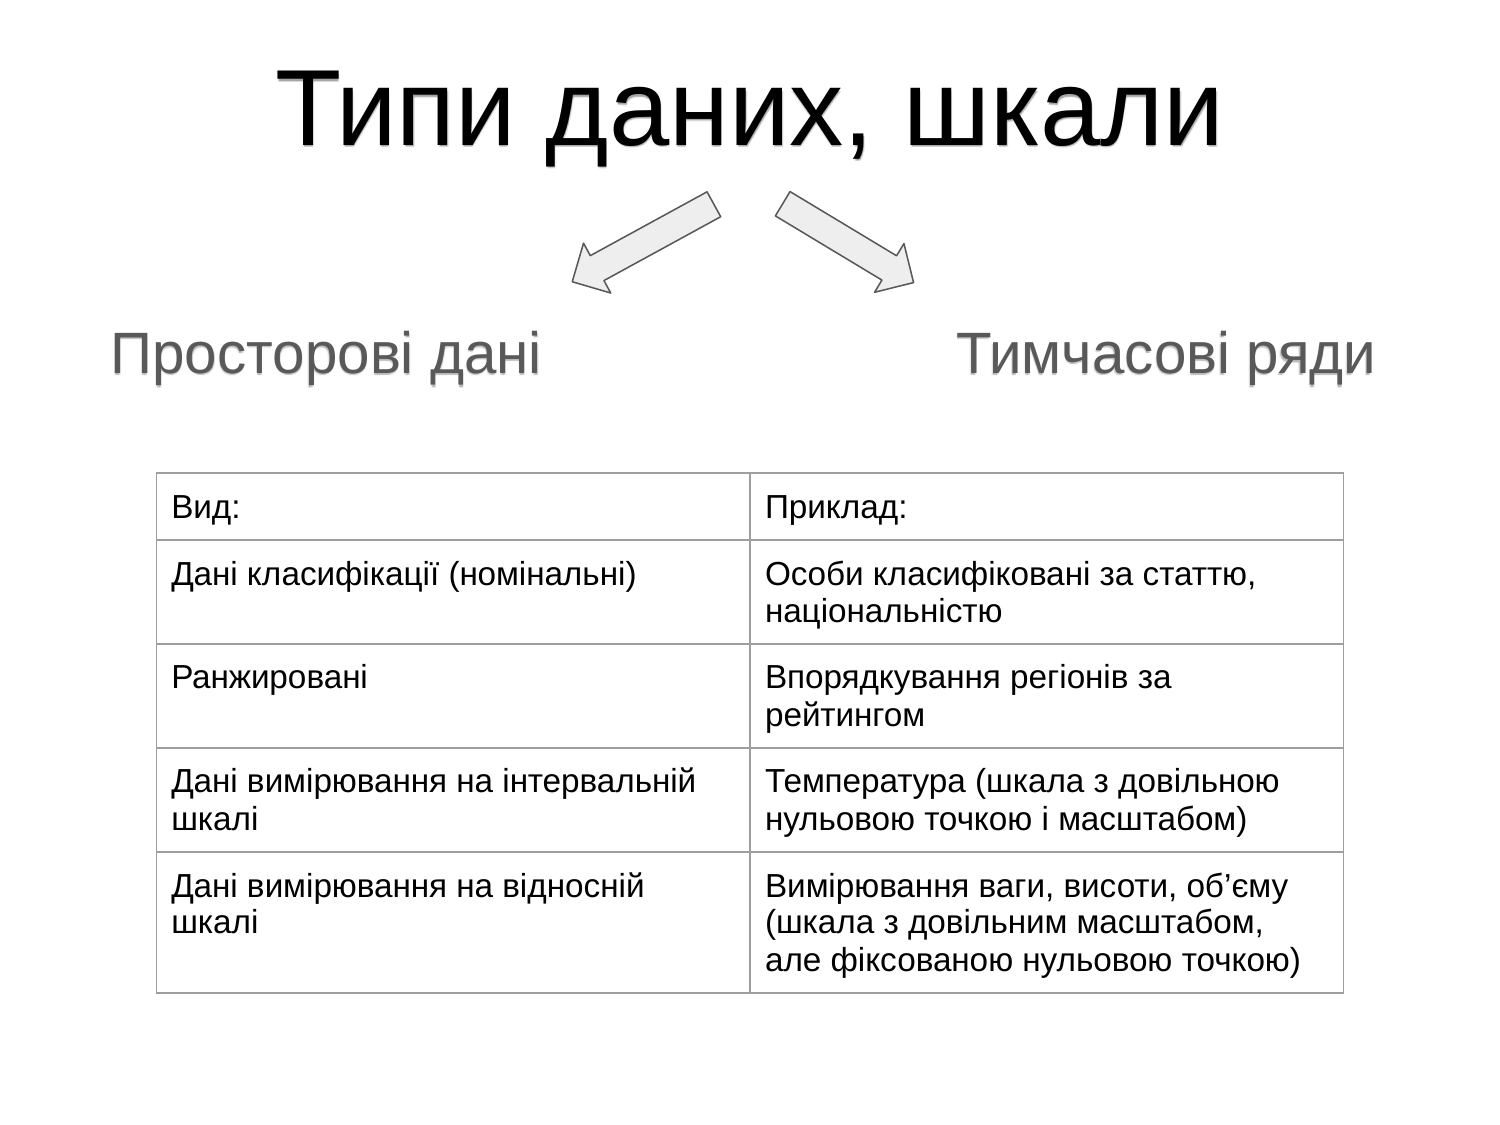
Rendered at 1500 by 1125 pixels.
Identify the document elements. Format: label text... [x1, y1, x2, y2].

table_cell Особи класифіковані за статтю, національністю [751, 541, 1343, 643]
table_cell Ранжировані [157, 645, 749, 747]
table_cell Дані вимірювання на відносній шкалі [157, 853, 749, 992]
table_cell Вимірювання ваги, висоти, об’єму (шкала з довільним масштабом, але фіксованою нульовою точкою) [751, 853, 1343, 992]
subtitle Просторові дані [76, 299, 578, 474]
table_header Вид: [157, 474, 749, 539]
text_box [775, 191, 914, 293]
title Типи даних, шкали [51, 29, 1449, 183]
table_header Приклад: [751, 474, 1343, 539]
table_cell Впорядкування регіонів за рейтингом [751, 645, 1343, 747]
table_cell Дані вимірювання на інтервальній шкалі [157, 749, 749, 851]
table_cell Дані класифікації (номінальні) [157, 541, 749, 643]
table_cell Температура (шкала з довільною нульовою точкою і масштабом) [751, 749, 1343, 851]
text_box [572, 191, 721, 294]
subtitle Тимчасові ряди [915, 299, 1417, 474]
